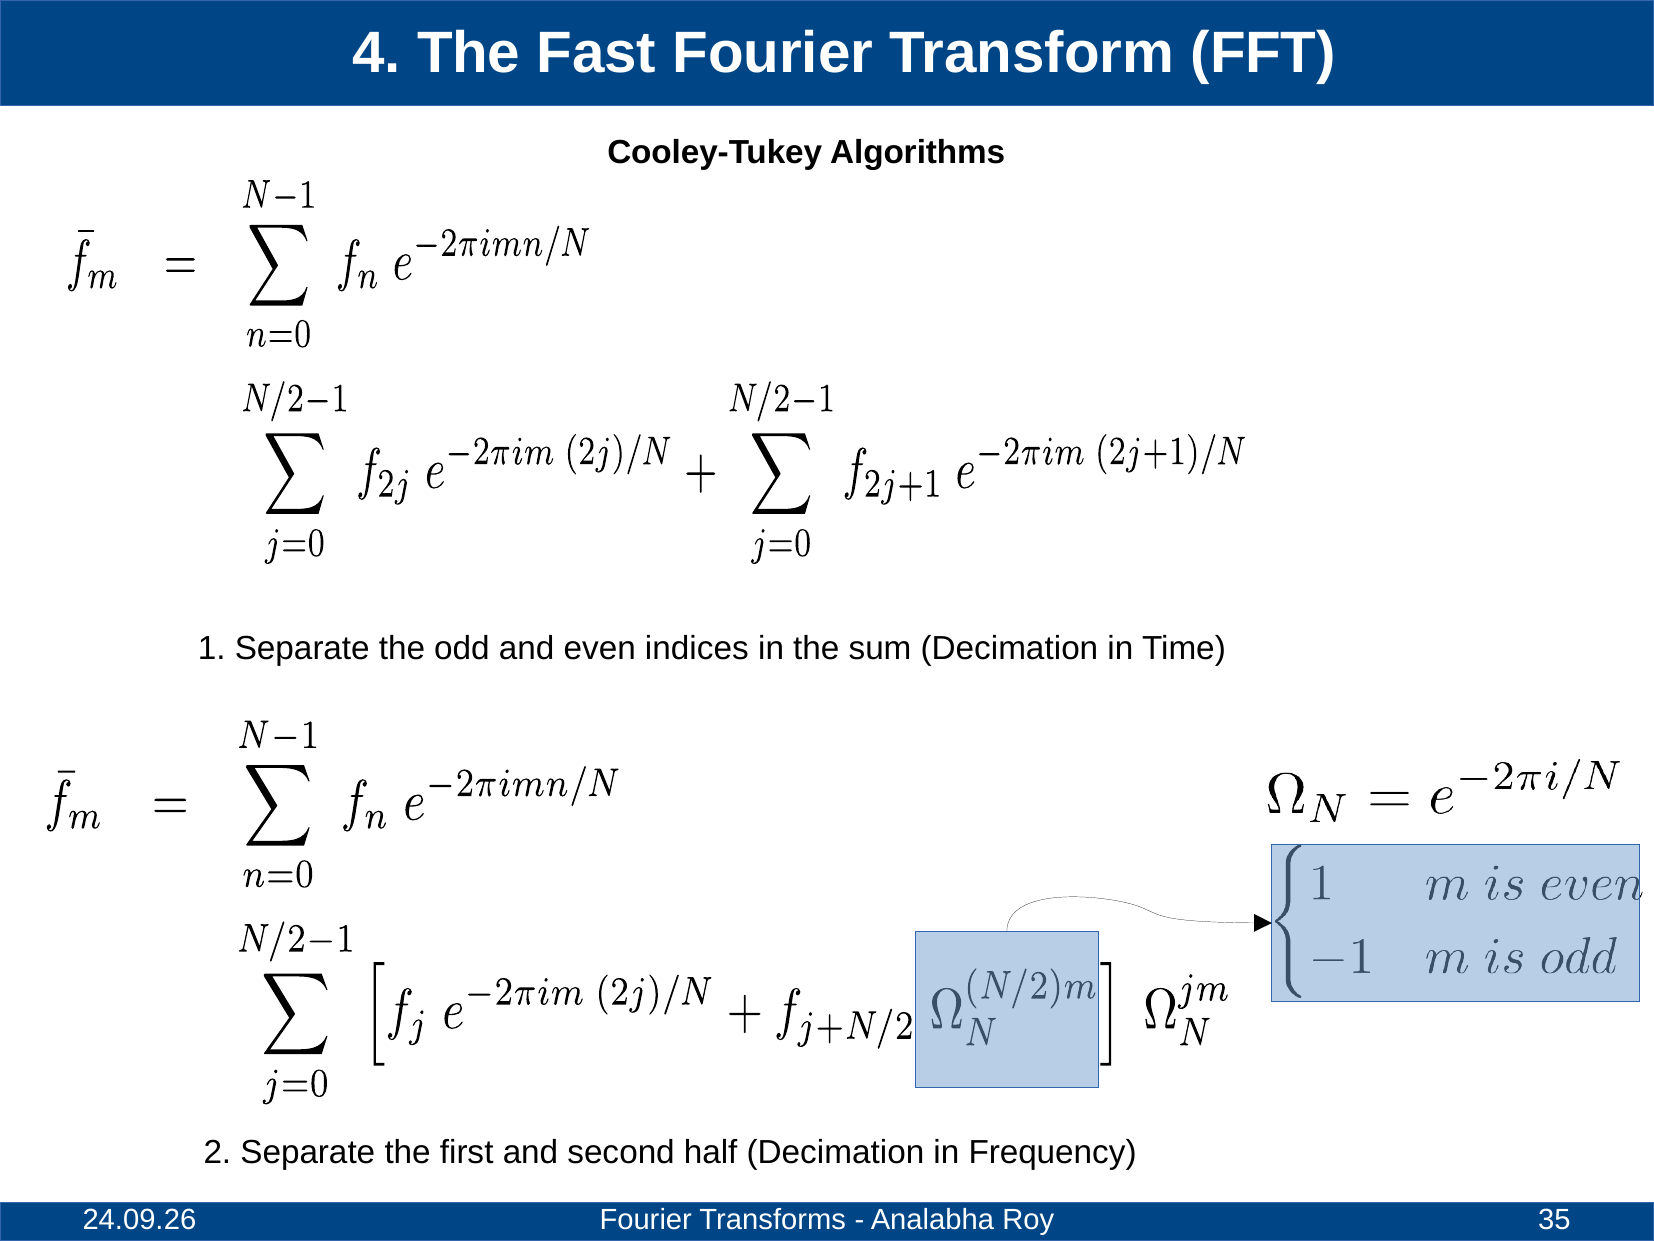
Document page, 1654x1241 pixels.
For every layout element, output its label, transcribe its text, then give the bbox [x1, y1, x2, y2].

text_box 1. Separate the odd and even indices in the sum (Decimation in Time) [183, 622, 1243, 675]
text_box Cooley-Tukey Algorithms [592, 125, 1633, 215]
title 4. The Fast Fourier Transform (FFT) [0, 0, 1654, 106]
text_box [1271, 844, 1640, 1002]
picture [1267, 758, 1620, 822]
text_box 2. Separate the first and second half (Decimation in Frequency) [188, 1126, 1249, 1179]
text_box [46, 720, 1228, 1105]
text_box [65, 180, 1247, 564]
